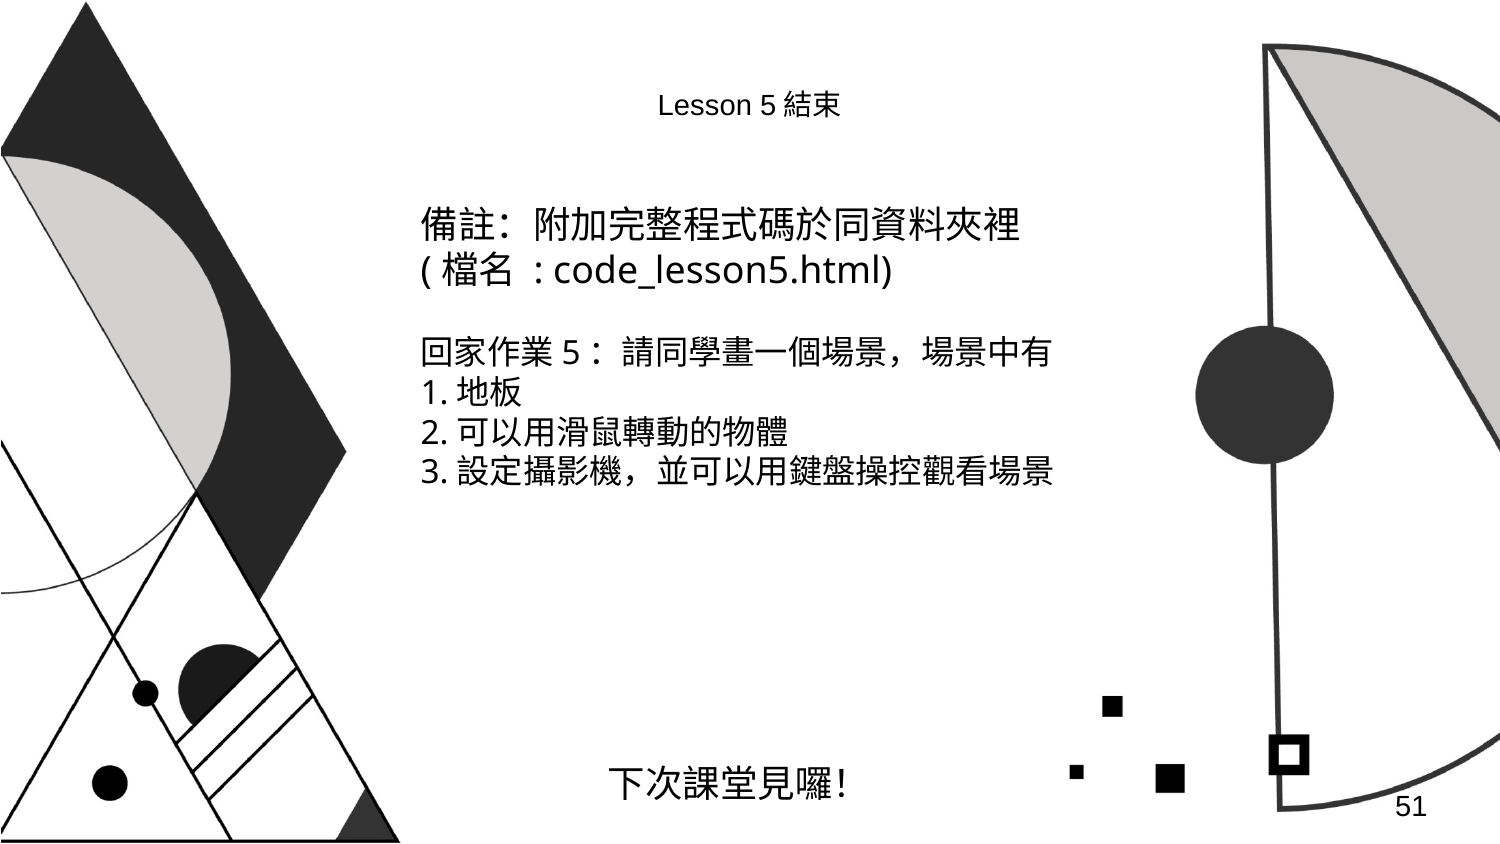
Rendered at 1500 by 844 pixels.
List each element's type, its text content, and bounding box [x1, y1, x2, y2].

text_box 回家作業5：請同學畫一個場景，場景中有 1.地板 2.可以用滑鼠轉動的物體 3.設定攝影機，並可以用鍵盤操控觀看場景 [405, 323, 1156, 539]
slide_number <number> [1092, 782, 1443, 827]
text_box 下次課堂見囉！ [592, 752, 1055, 813]
title Lesson 5結束 [75, 33, 1425, 175]
picture [1, 0, 1500, 844]
text_box 備註：附加完整程式碼於同資料夾裡 (檔名 : code_lesson5.html) [405, 193, 1156, 299]
